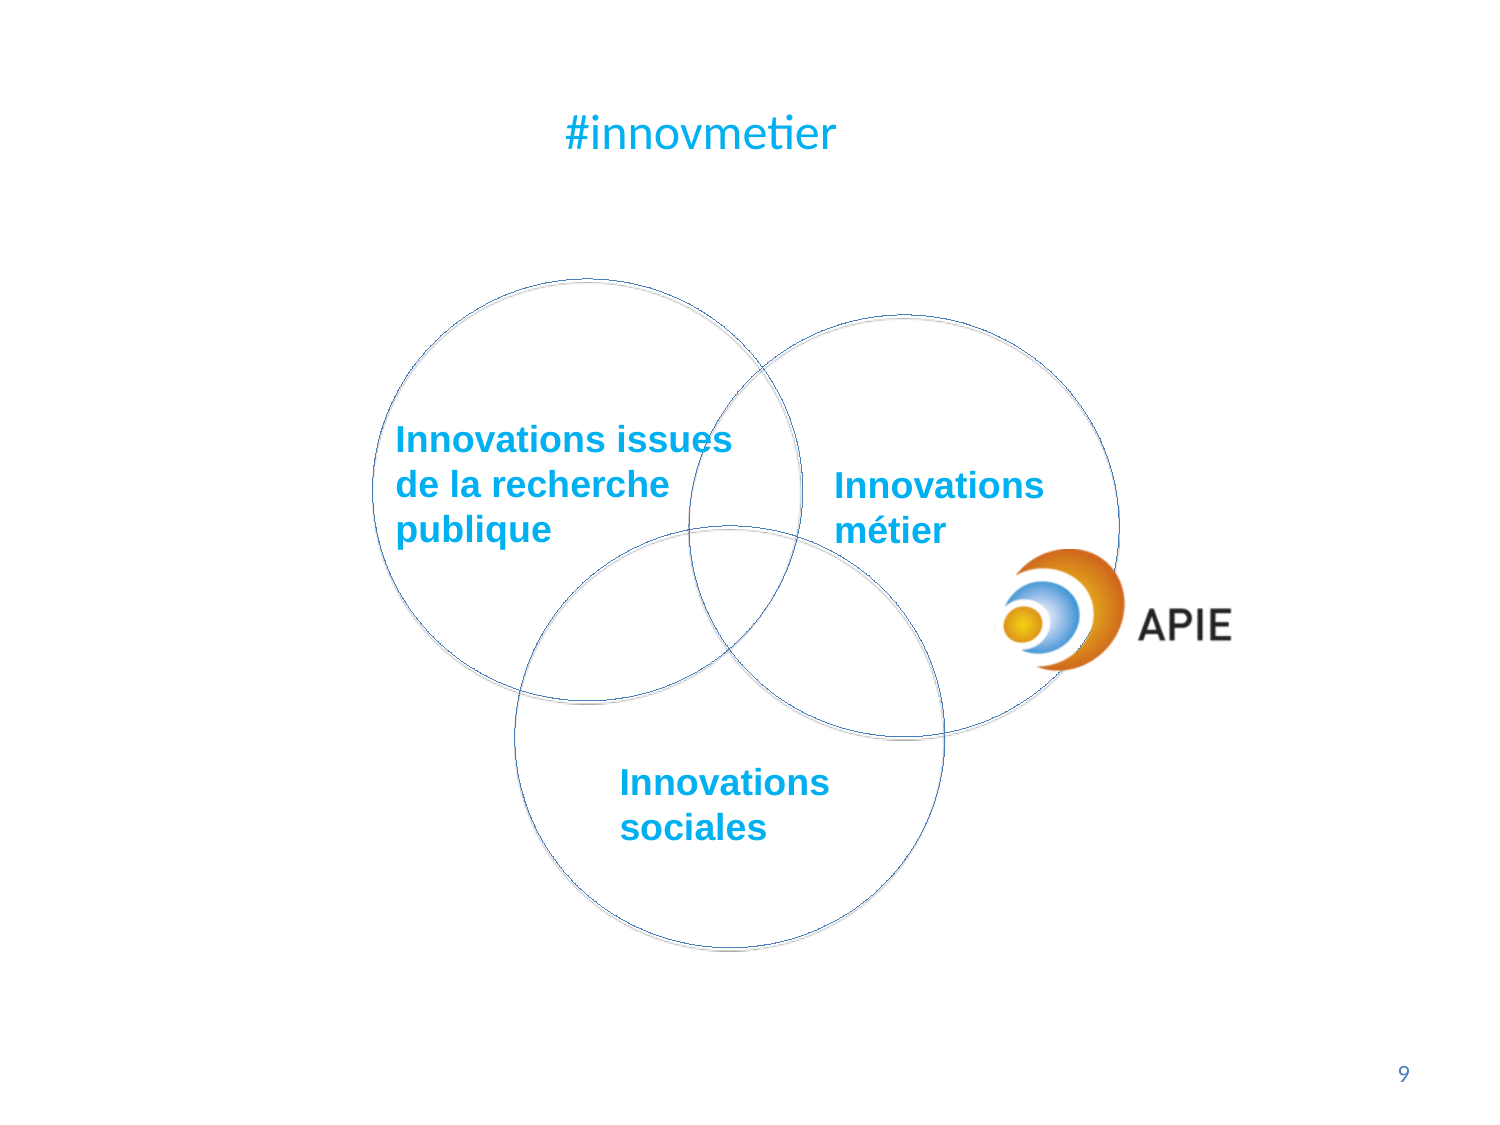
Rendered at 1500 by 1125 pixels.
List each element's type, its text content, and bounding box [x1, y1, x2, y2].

title #innovmetier [86, 58, 1316, 200]
text_box Innovations issues de la recherche publique [380, 407, 795, 558]
text_box Innovations métier [819, 453, 1071, 559]
slide_number <numéro> [1334, 1042, 1425, 1103]
list [91, 234, 1383, 1061]
picture [942, 549, 1296, 678]
text_box Innovations sociales [604, 750, 857, 856]
